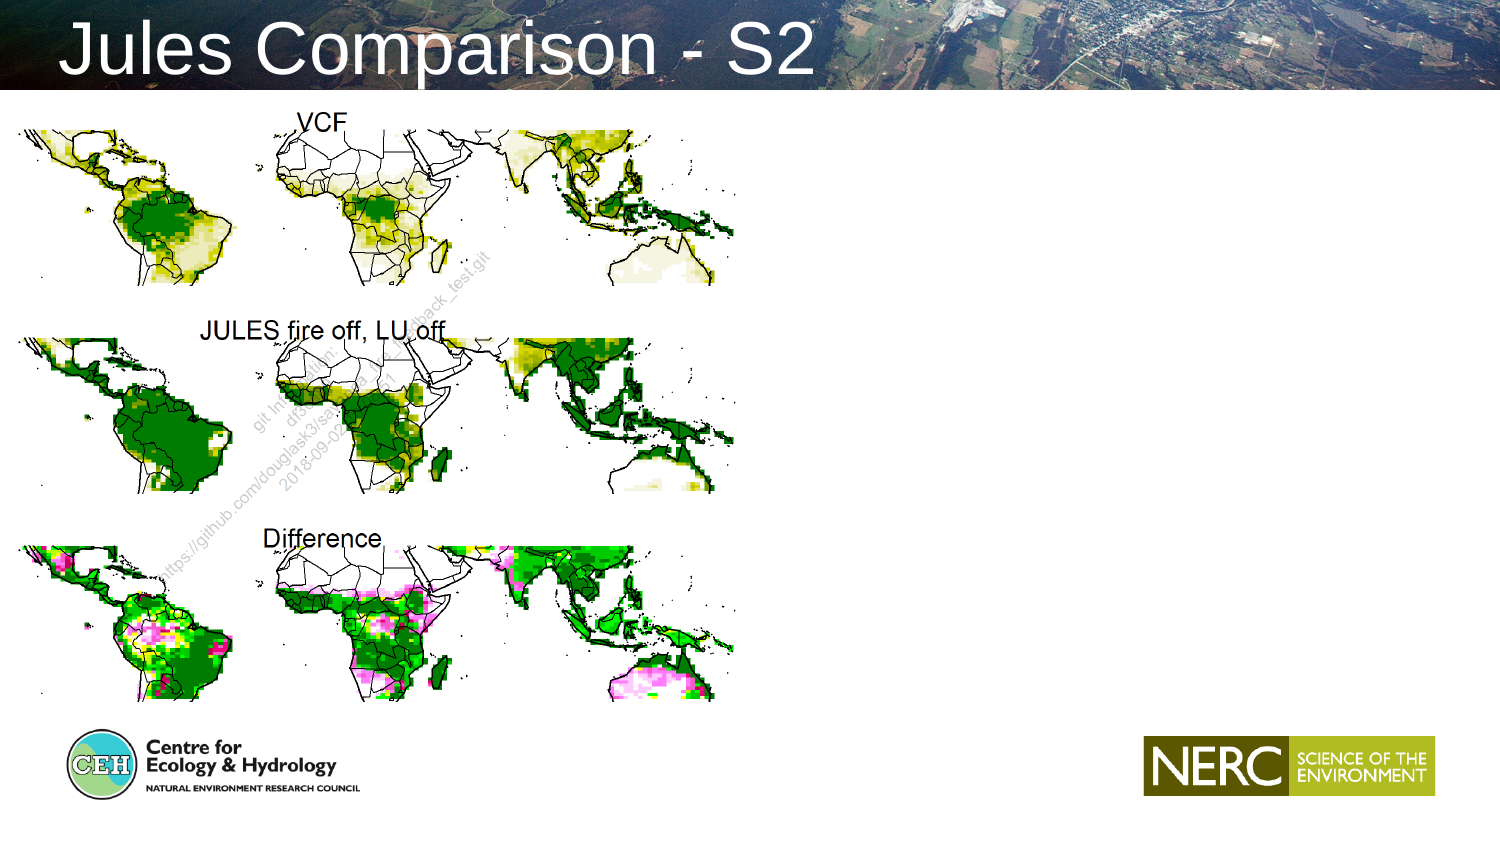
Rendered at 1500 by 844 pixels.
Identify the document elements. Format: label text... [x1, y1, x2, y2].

picture [1140, 733, 1437, 798]
picture [5, 104, 736, 800]
list Jules Comparison - S2 [0, 0, 1500, 90]
